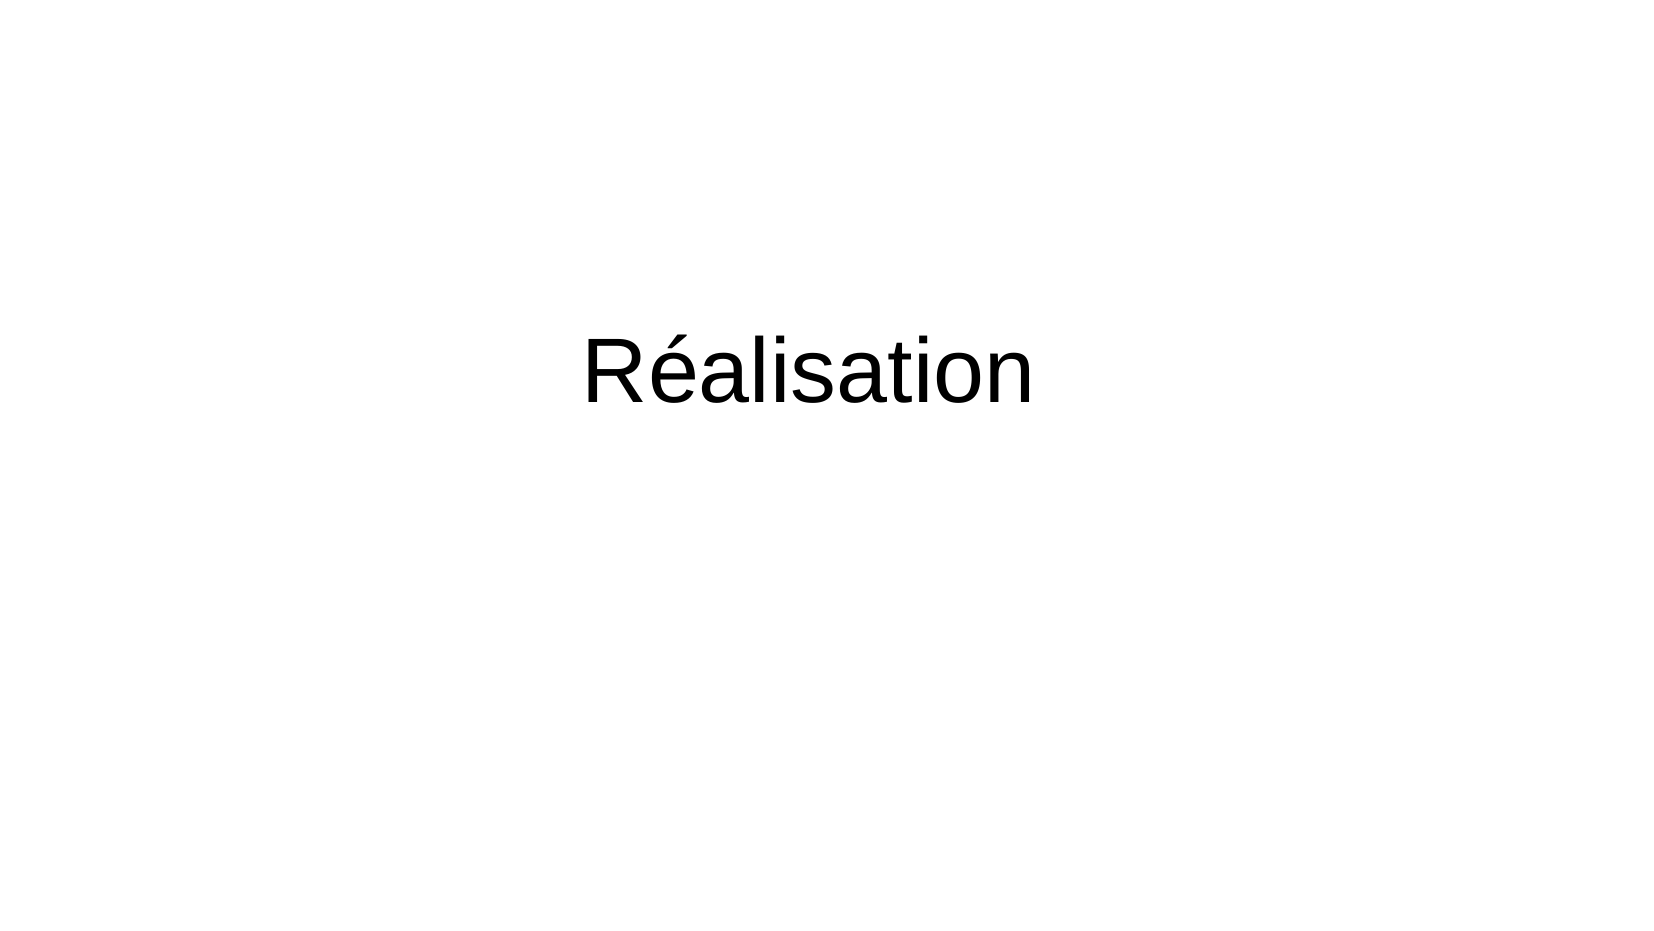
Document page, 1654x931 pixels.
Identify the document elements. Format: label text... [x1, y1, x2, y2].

title Réalisation [448, 293, 1170, 449]
